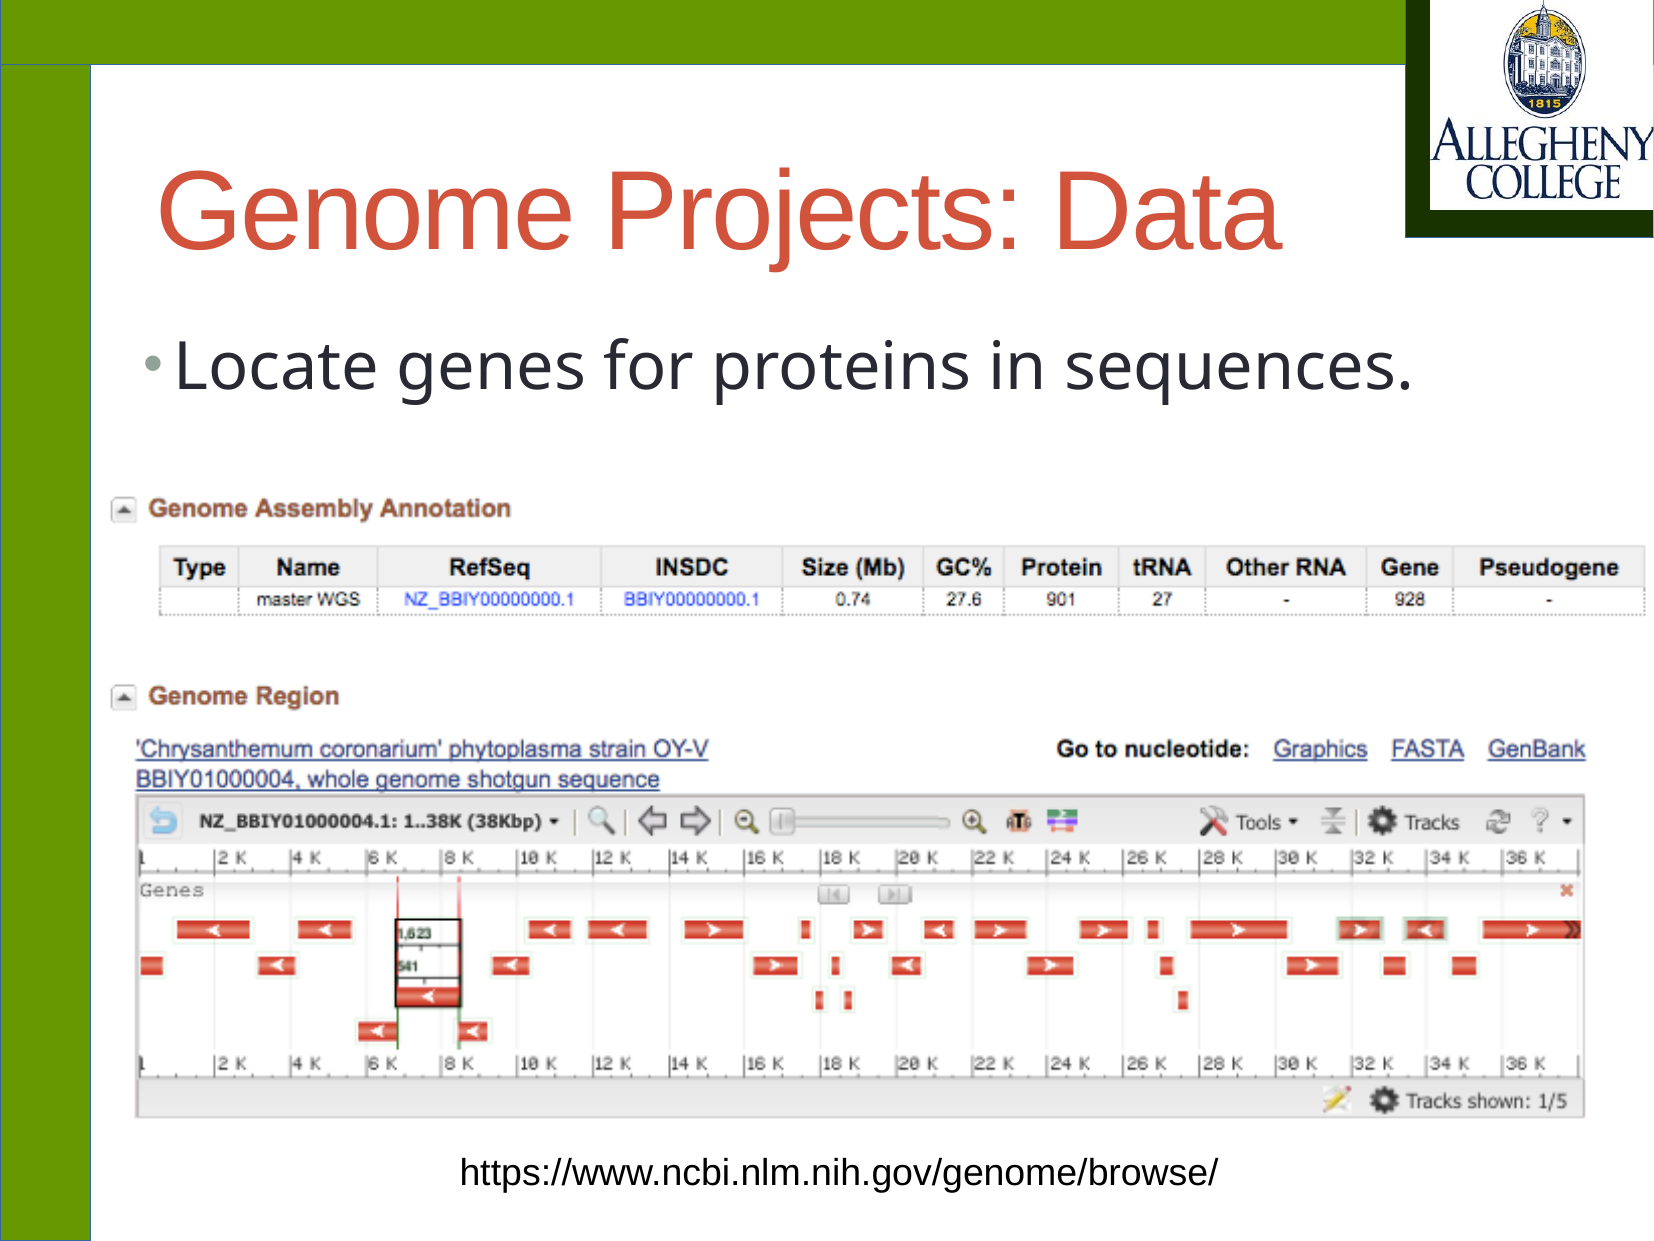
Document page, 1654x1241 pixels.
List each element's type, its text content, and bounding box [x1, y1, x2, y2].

title Genome Projects: Data [140, 123, 1490, 286]
text_box https://www.ncbi.nlm.nih.gov/genome/browse/ [444, 1144, 1315, 1241]
text_box [0, 0, 1430, 1241]
picture [91, 465, 1654, 1149]
text_box [1490, 210, 1654, 238]
list Locate genes for proteins in sequences. [128, 315, 1479, 684]
picture [1430, 0, 1654, 210]
